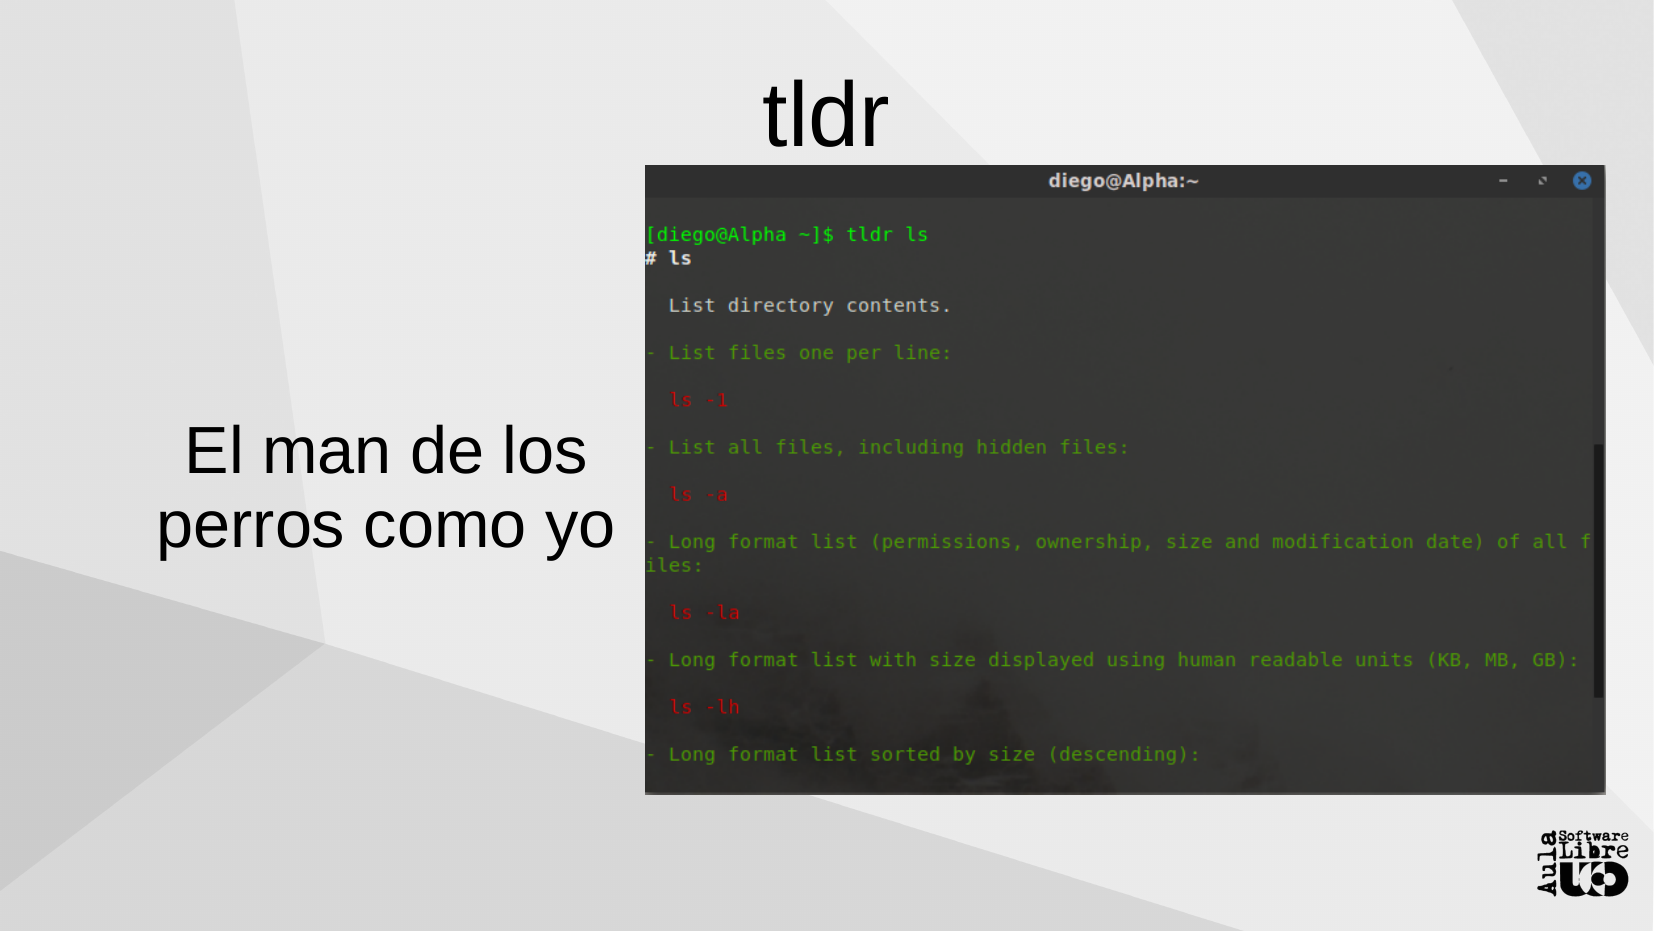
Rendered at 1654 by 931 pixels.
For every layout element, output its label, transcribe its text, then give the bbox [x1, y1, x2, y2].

title tldr [82, 37, 1571, 193]
picture [0, 0, 1654, 931]
subtitle El man de los perros como yo [82, 217, 645, 758]
